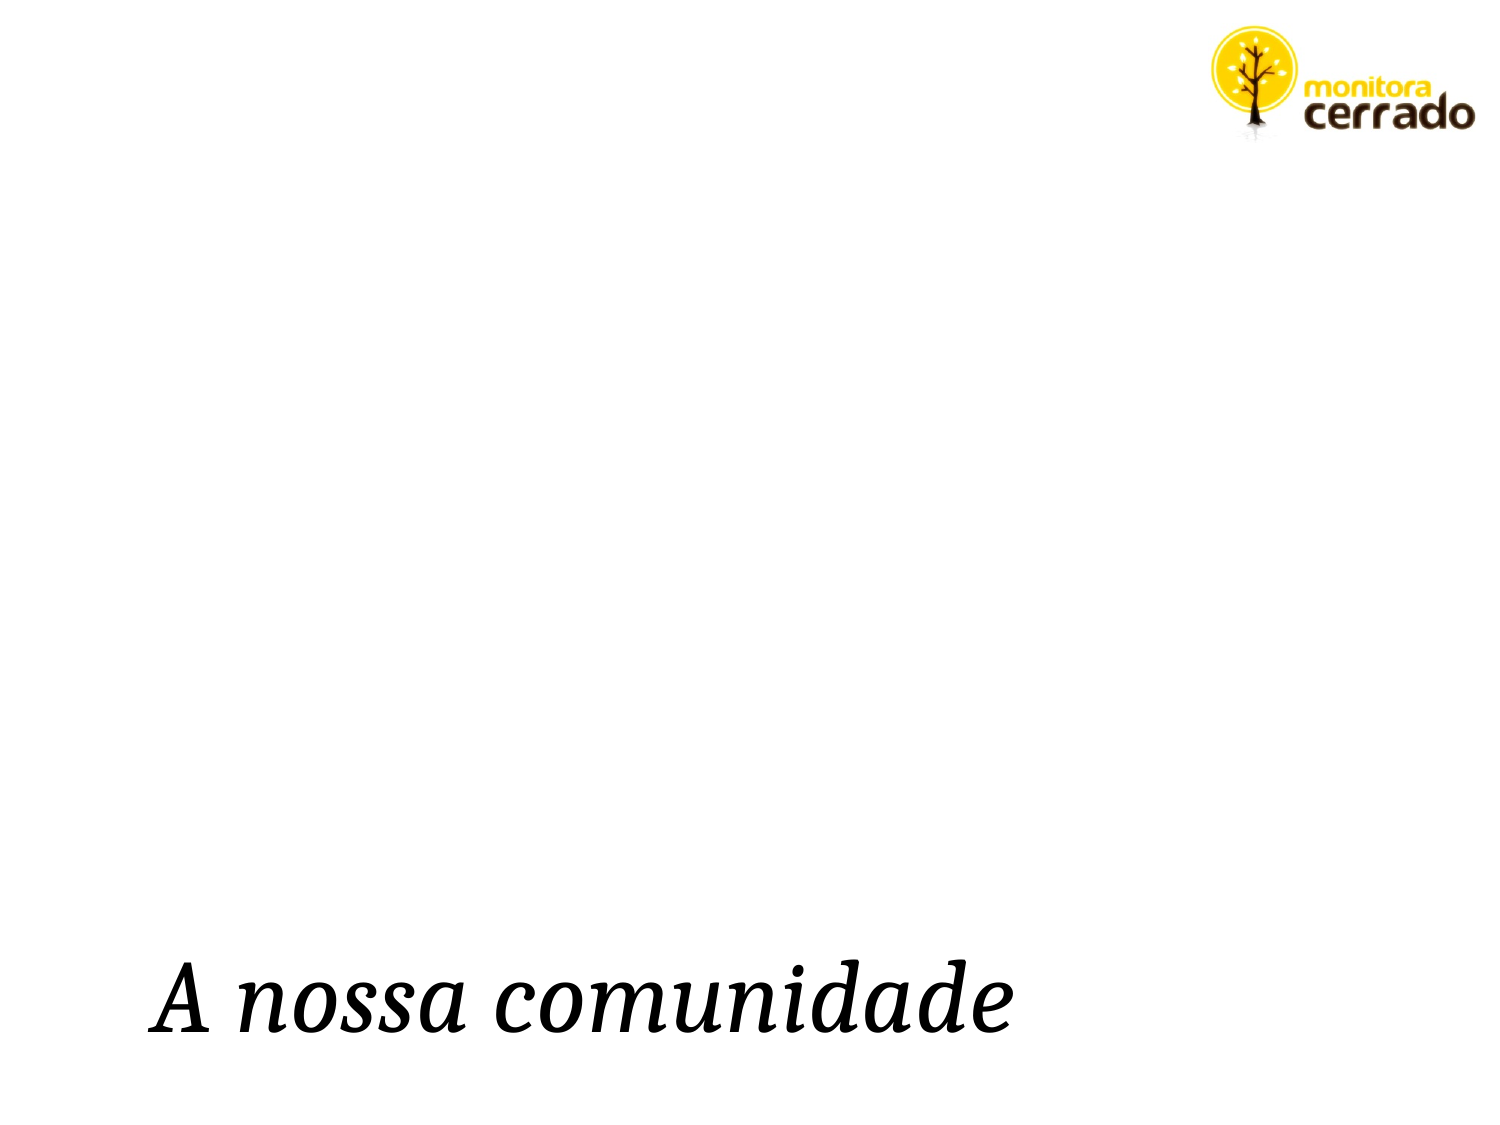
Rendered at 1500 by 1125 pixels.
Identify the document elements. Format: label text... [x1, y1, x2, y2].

picture [1208, 23, 1476, 143]
text_box A nossa comunidade [137, 921, 1031, 1061]
